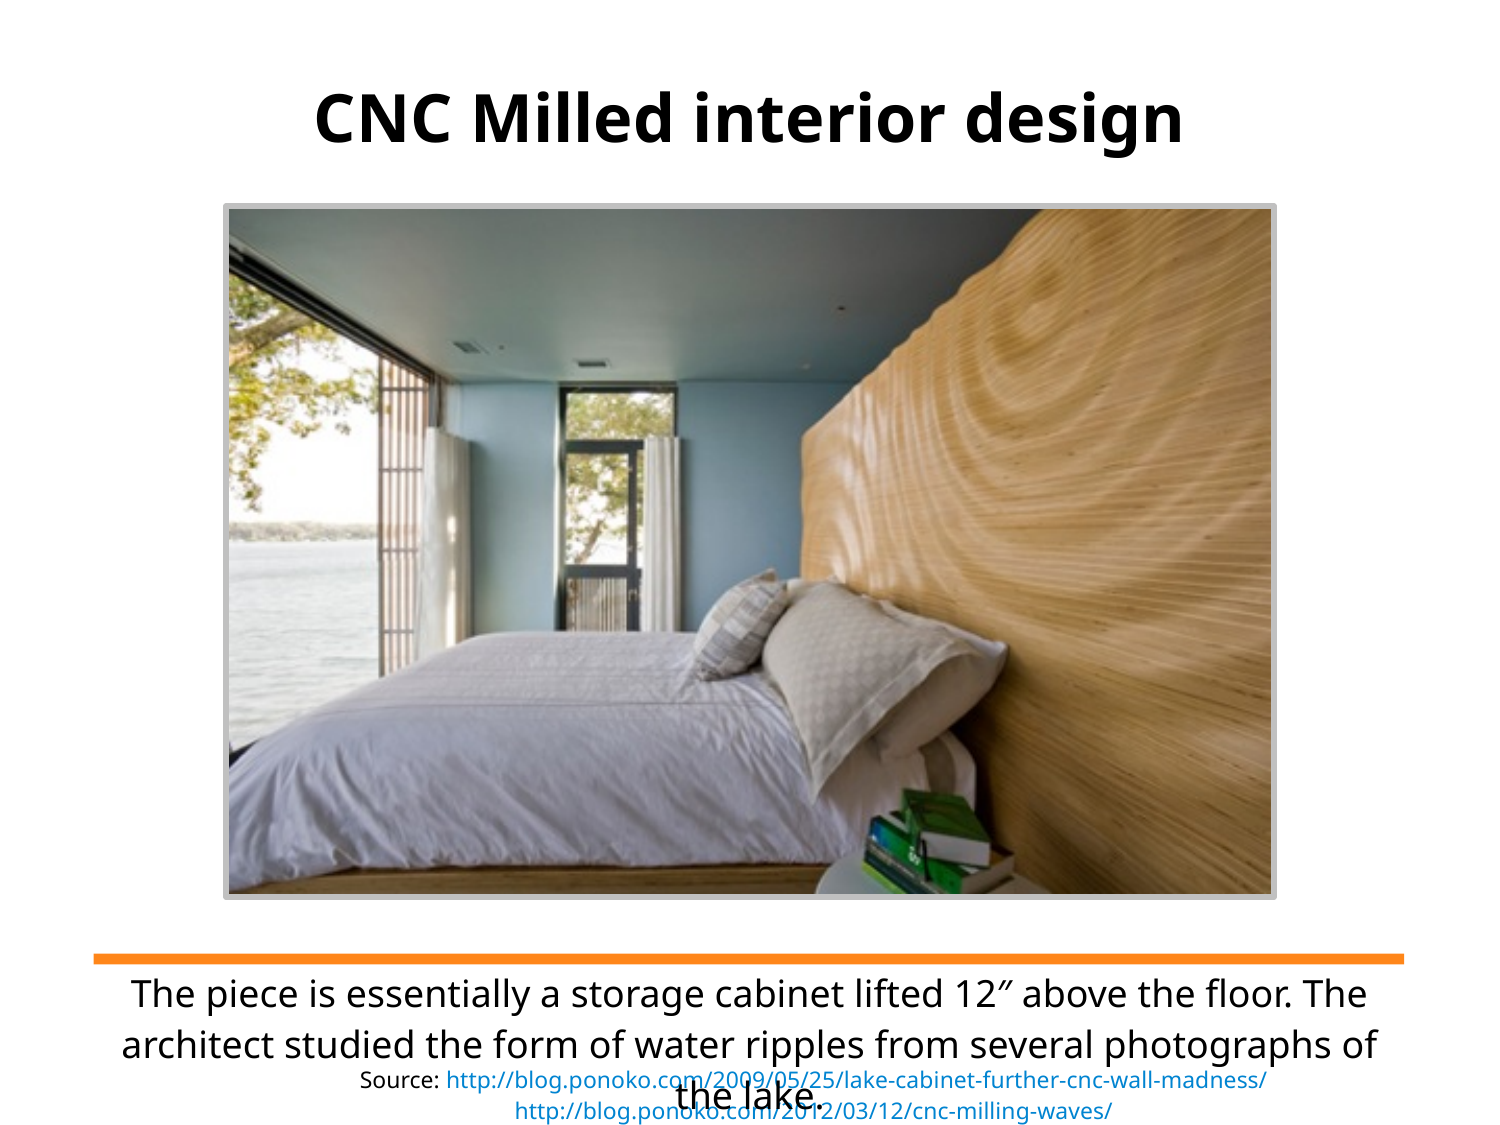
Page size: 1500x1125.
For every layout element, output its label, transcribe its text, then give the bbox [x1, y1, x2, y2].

text_box The piece is essentially a storage cabinet lifted 12″ above the floor. The architect studied the form of water ripples from several photographs of the lake. [78, 960, 1422, 1073]
title CNC Milled interior design [75, 44, 1426, 188]
text_box Source: http://blog.ponoko.com/2009/05/25/lake-cabinet-further-cnc-wall-madness/ http://blog.ponoko.com/2012/03/12/cnc-milling-waves/ [344, 1073, 1204, 1125]
picture [0, 0, 1500, 1125]
